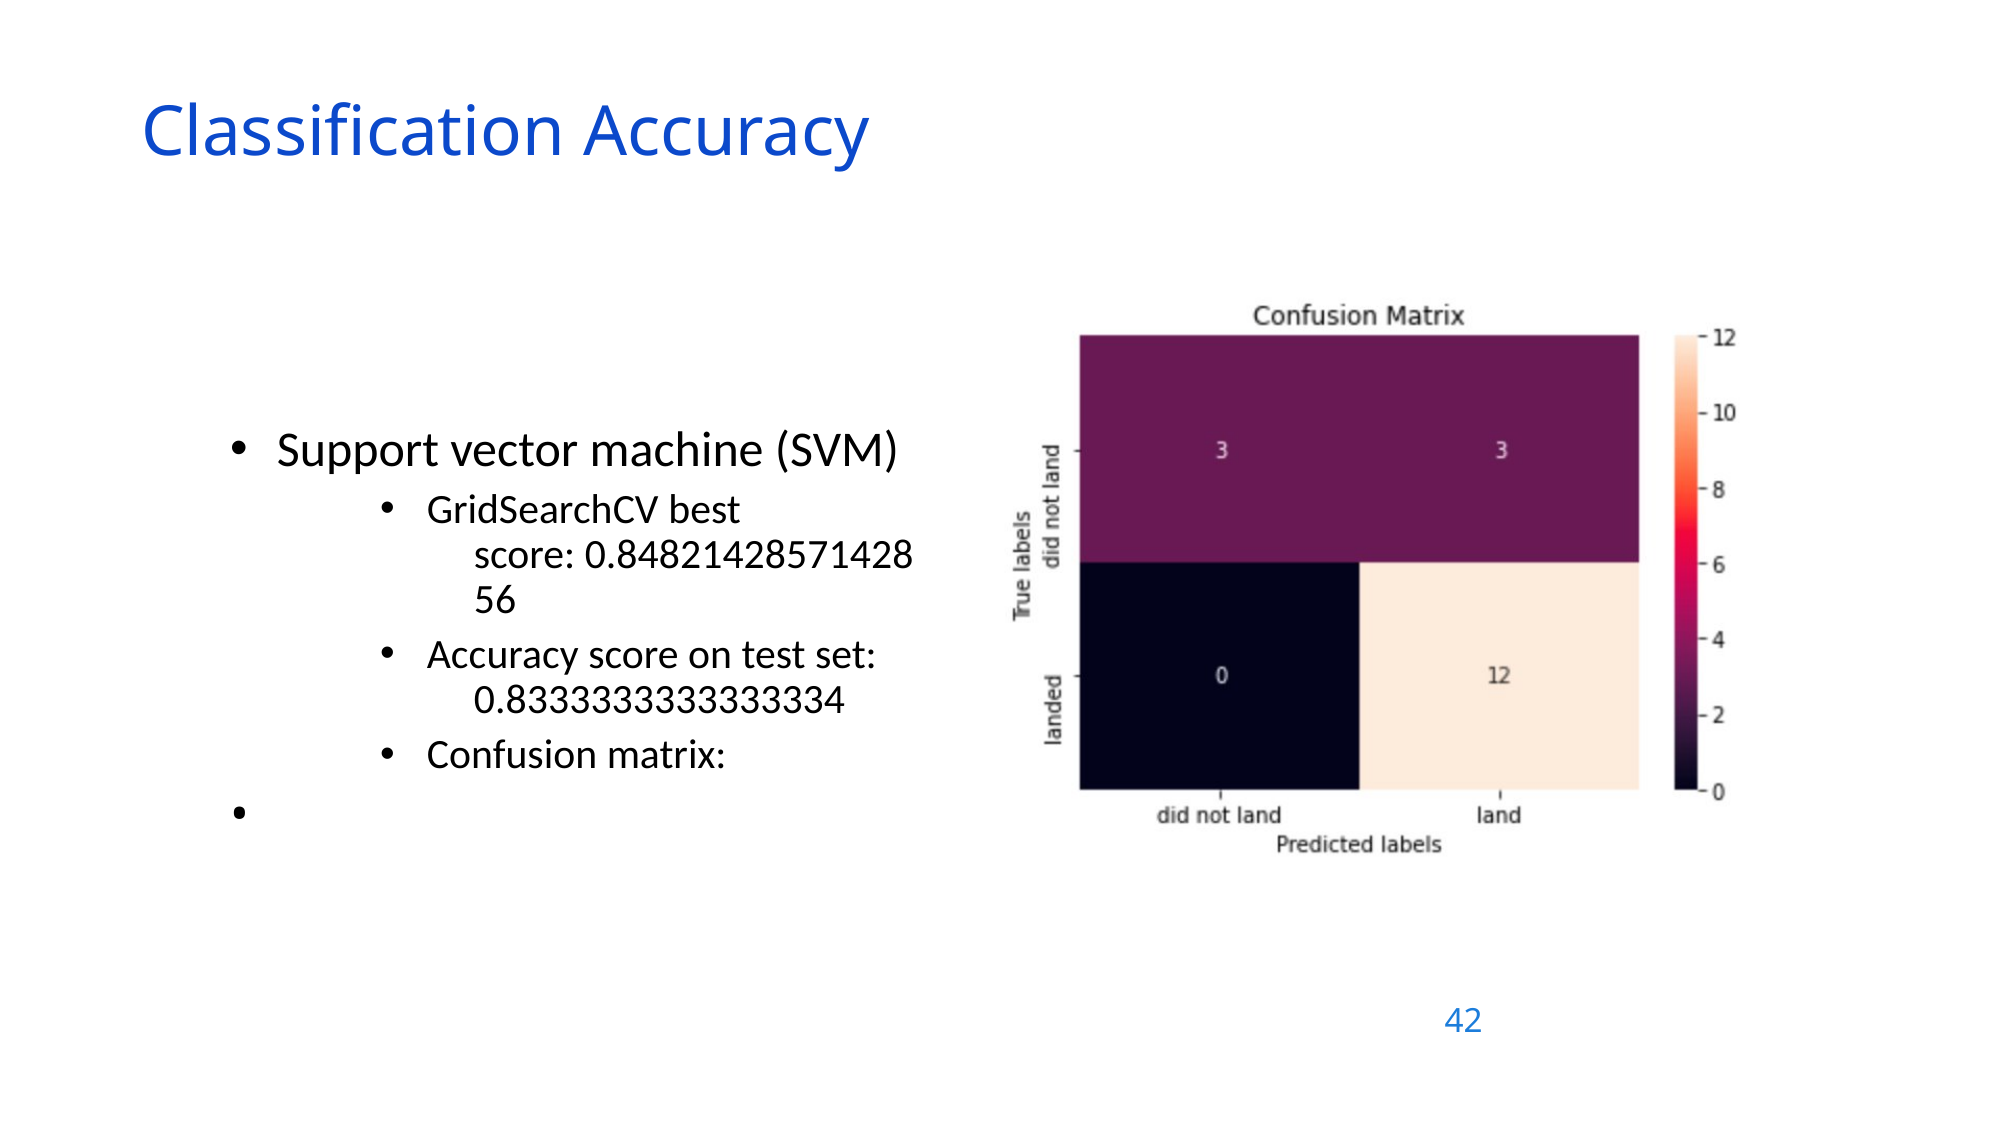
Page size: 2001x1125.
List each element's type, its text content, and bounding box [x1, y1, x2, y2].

picture [988, 281, 1756, 871]
text_box Classification Accuracy [126, 88, 1852, 179]
slide_number 41 [1429, 988, 1880, 1055]
text_box Support vector machine (SVM) GridSearchCV best score: 0.8482142857142856 Accuracy score on test set: 0.8333333333333334 Confusion matrix: [215, 415, 948, 805]
